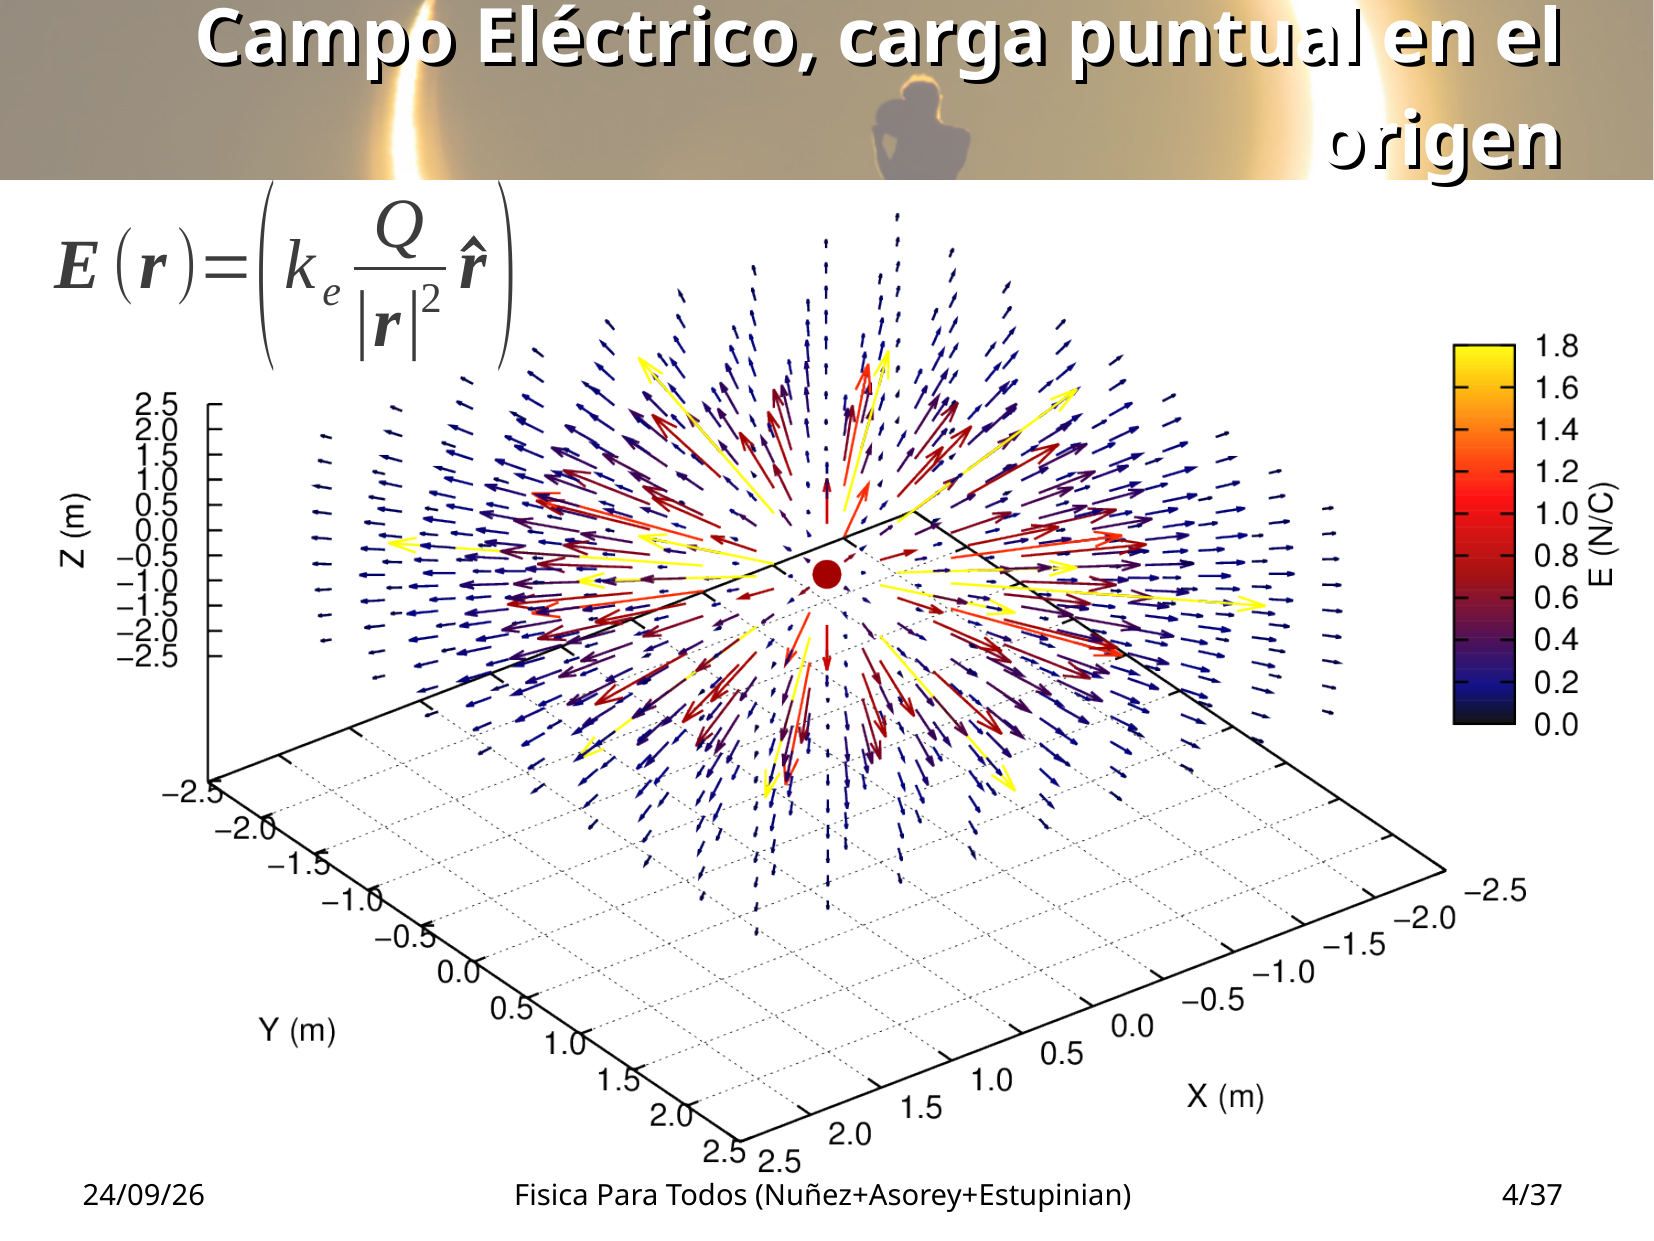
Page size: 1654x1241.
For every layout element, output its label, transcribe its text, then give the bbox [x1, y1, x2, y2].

chart [42, 176, 526, 376]
title Campo Eléctrico, carga puntual en el origen [75, 0, 1564, 74]
picture [0, 0, 1654, 1233]
